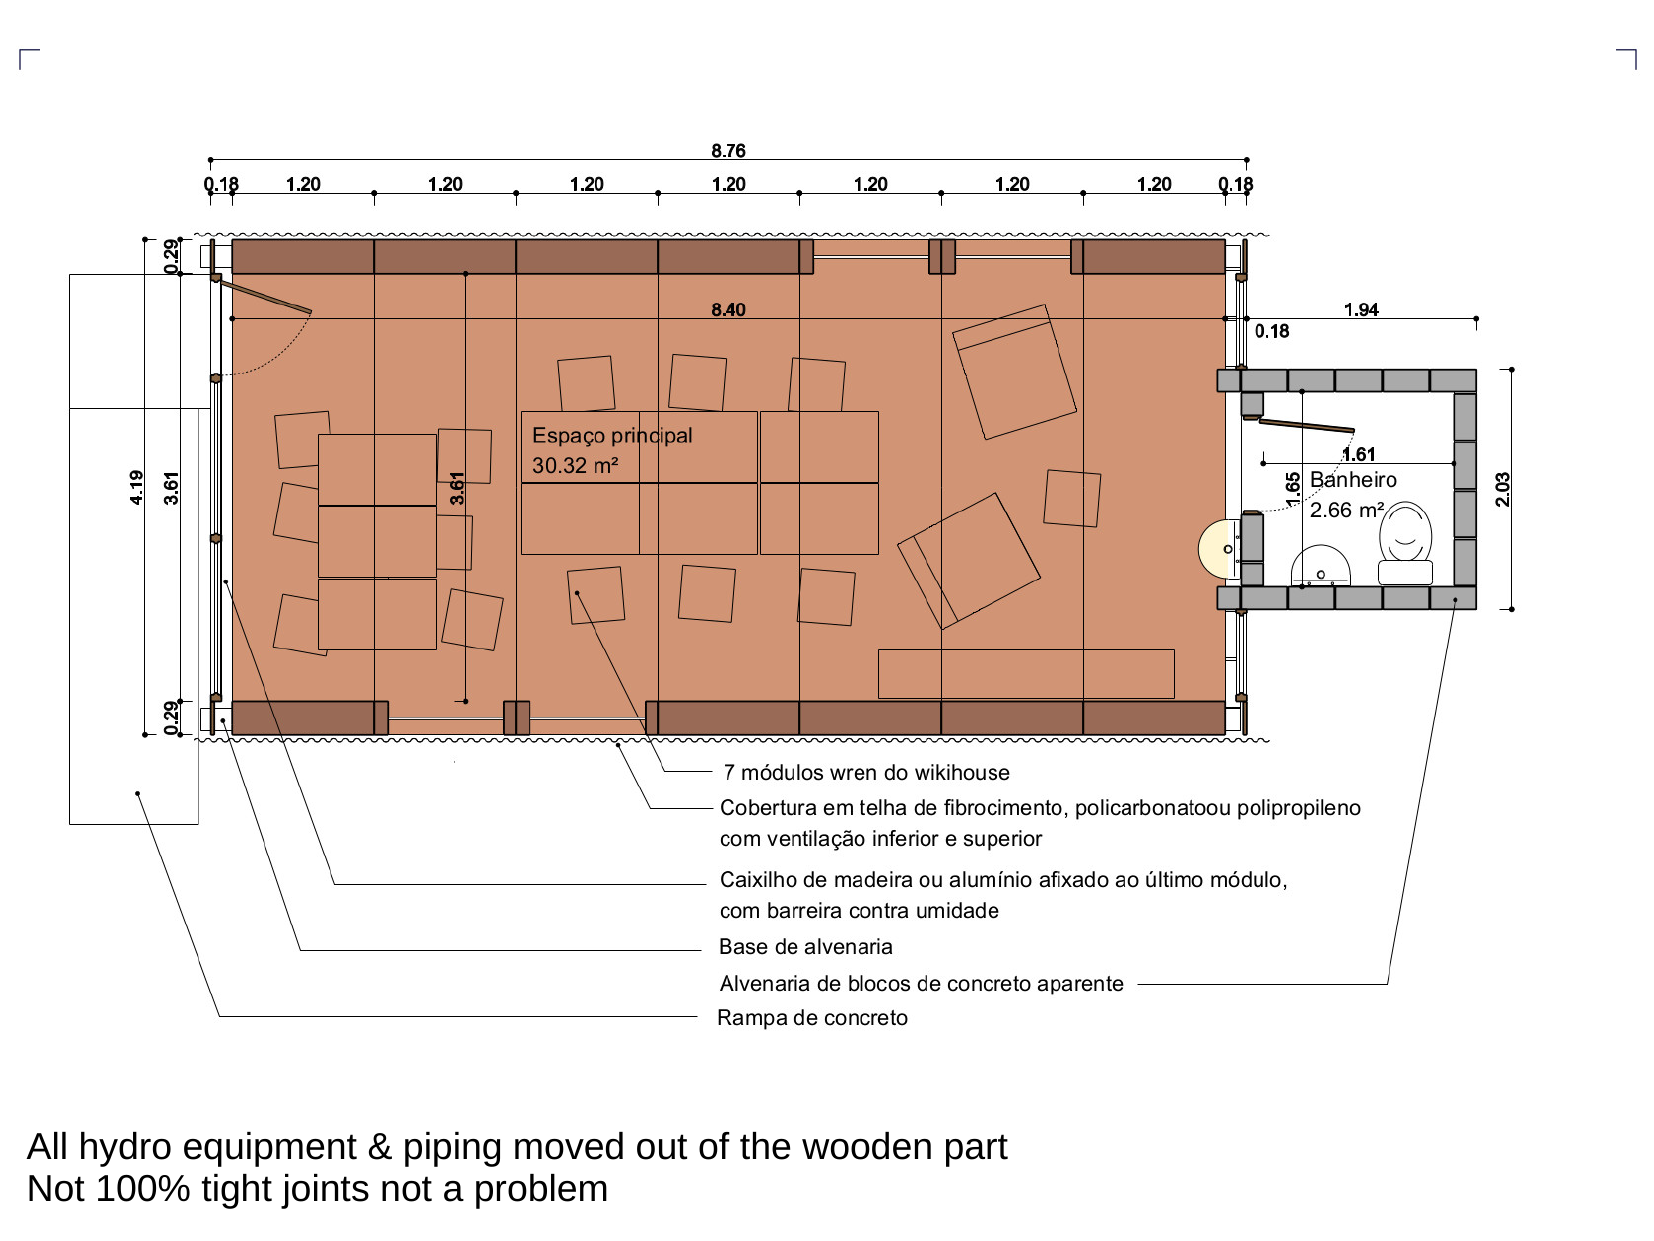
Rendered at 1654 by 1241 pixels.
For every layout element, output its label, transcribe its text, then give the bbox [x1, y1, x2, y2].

picture [0, 29, 1654, 1200]
text_box All hydro equipment & piping moved out of the wooden part Not 100% tight joints not a problem [11, 1117, 1024, 1217]
